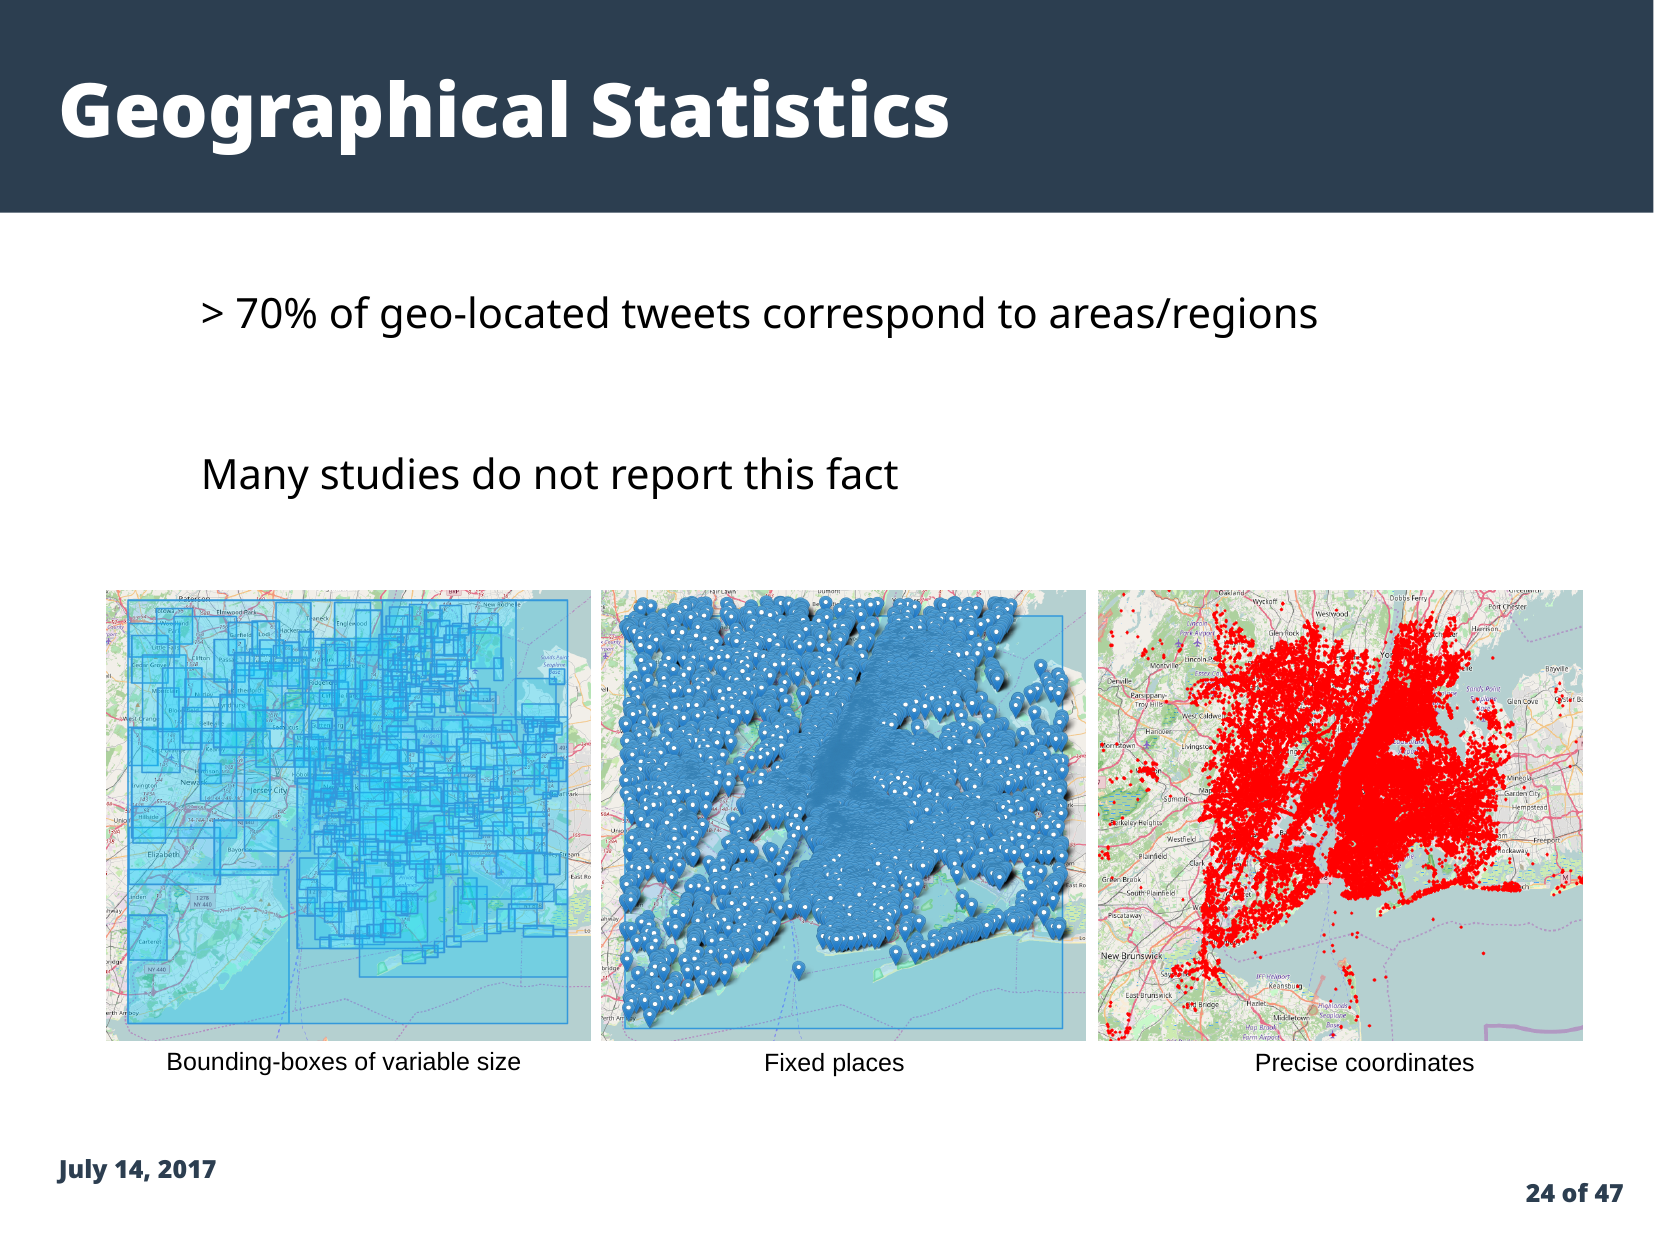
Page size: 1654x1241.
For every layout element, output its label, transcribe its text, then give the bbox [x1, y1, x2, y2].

list > 70% of geo-located tweets correspond to areas/regions Many studies do not report this fact [59, 283, 1583, 591]
picture [1098, 590, 1583, 1041]
text_box Fixed places [749, 1040, 923, 1089]
picture [601, 590, 1086, 1041]
title Geographical Statistics [59, 29, 1595, 187]
text_box Bounding-boxes of variable size [151, 1040, 544, 1089]
picture [106, 590, 591, 1041]
text_box Precise coordinates [1240, 1040, 1495, 1089]
